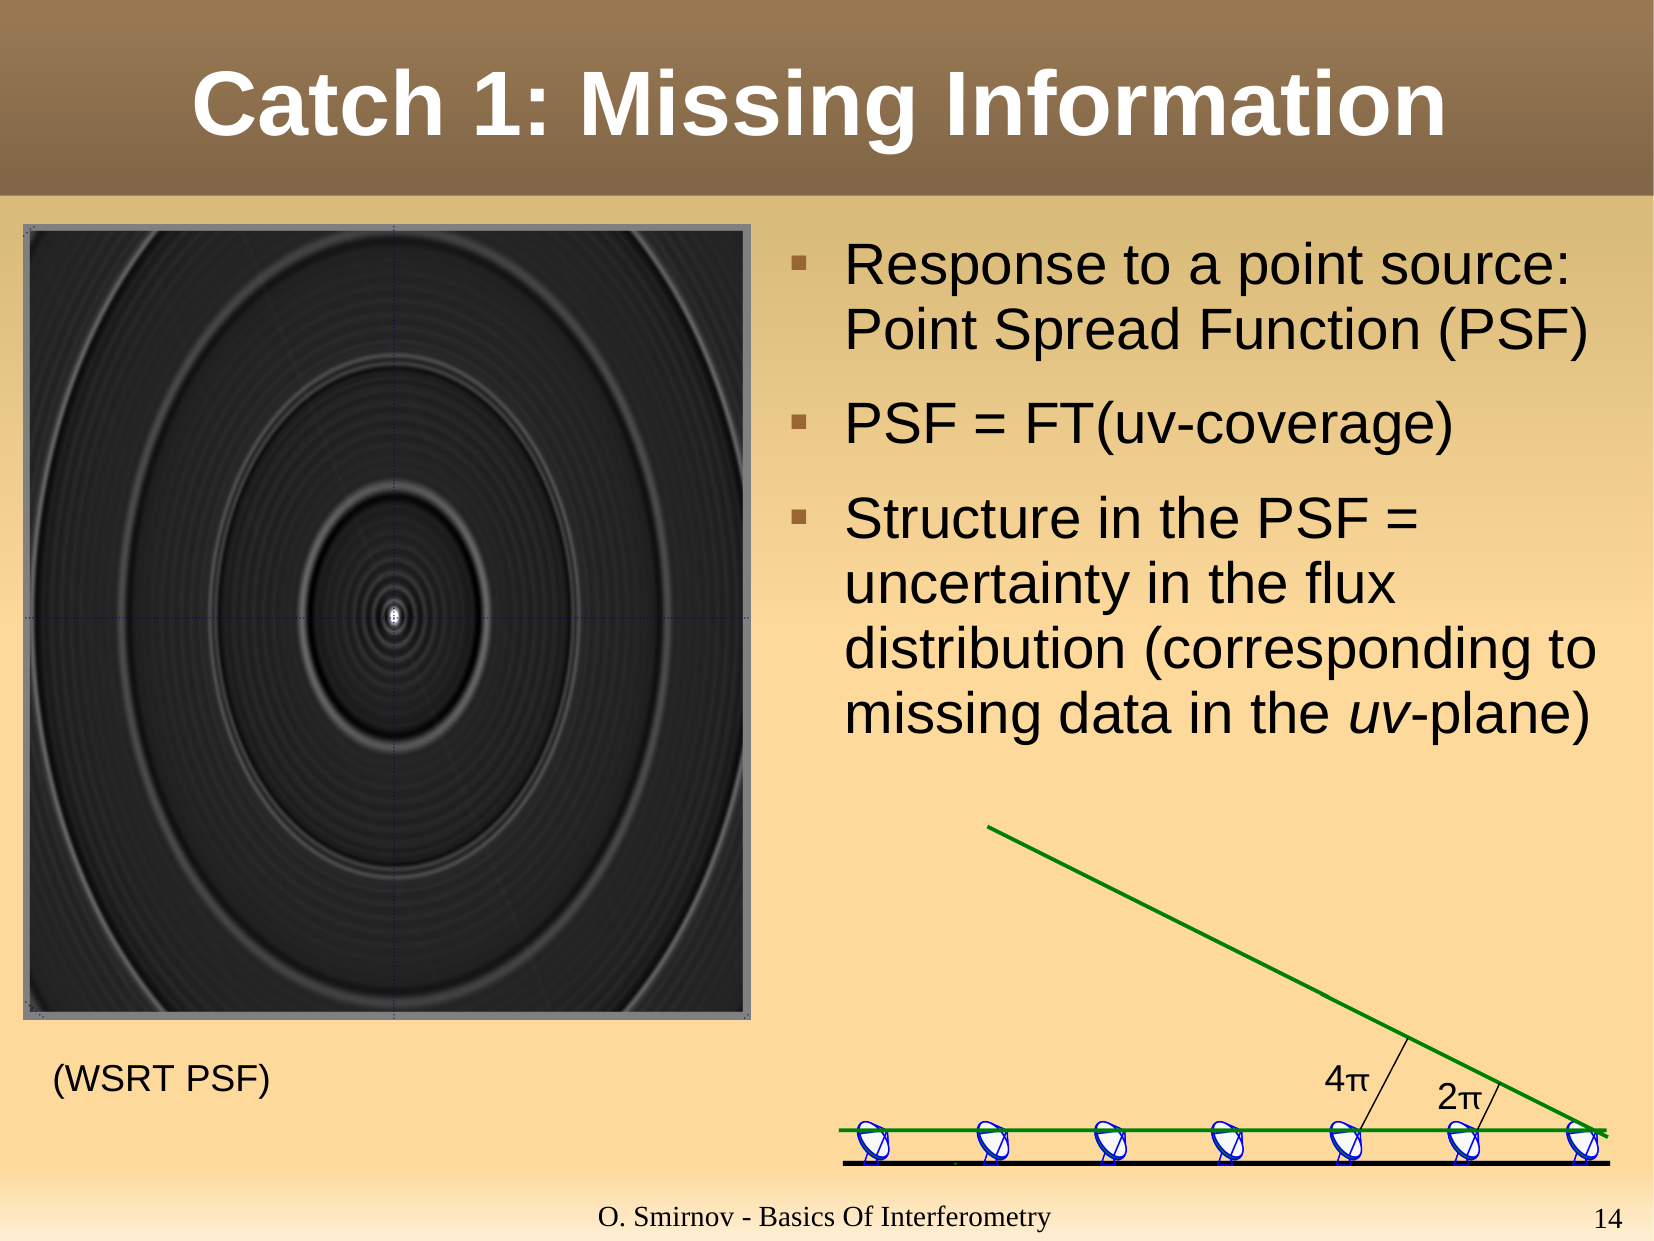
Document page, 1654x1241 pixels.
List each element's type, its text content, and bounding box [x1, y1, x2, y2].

title Catch 1: Missing Information [76, 0, 1565, 208]
list Response to a point source: Point Spread Function (PSF) PSF = FT(uv-coverage) Structure in the PSF = uncertainty in the flux distribution (corresponding to missing data in the uv-plane) [773, 231, 1613, 1126]
text_box 4 [1309, 1050, 1388, 1107]
picture [0, 0, 1654, 1241]
text_box (WSRT PSF) [37, 1050, 751, 1107]
text_box 2 [1422, 1068, 1501, 1126]
